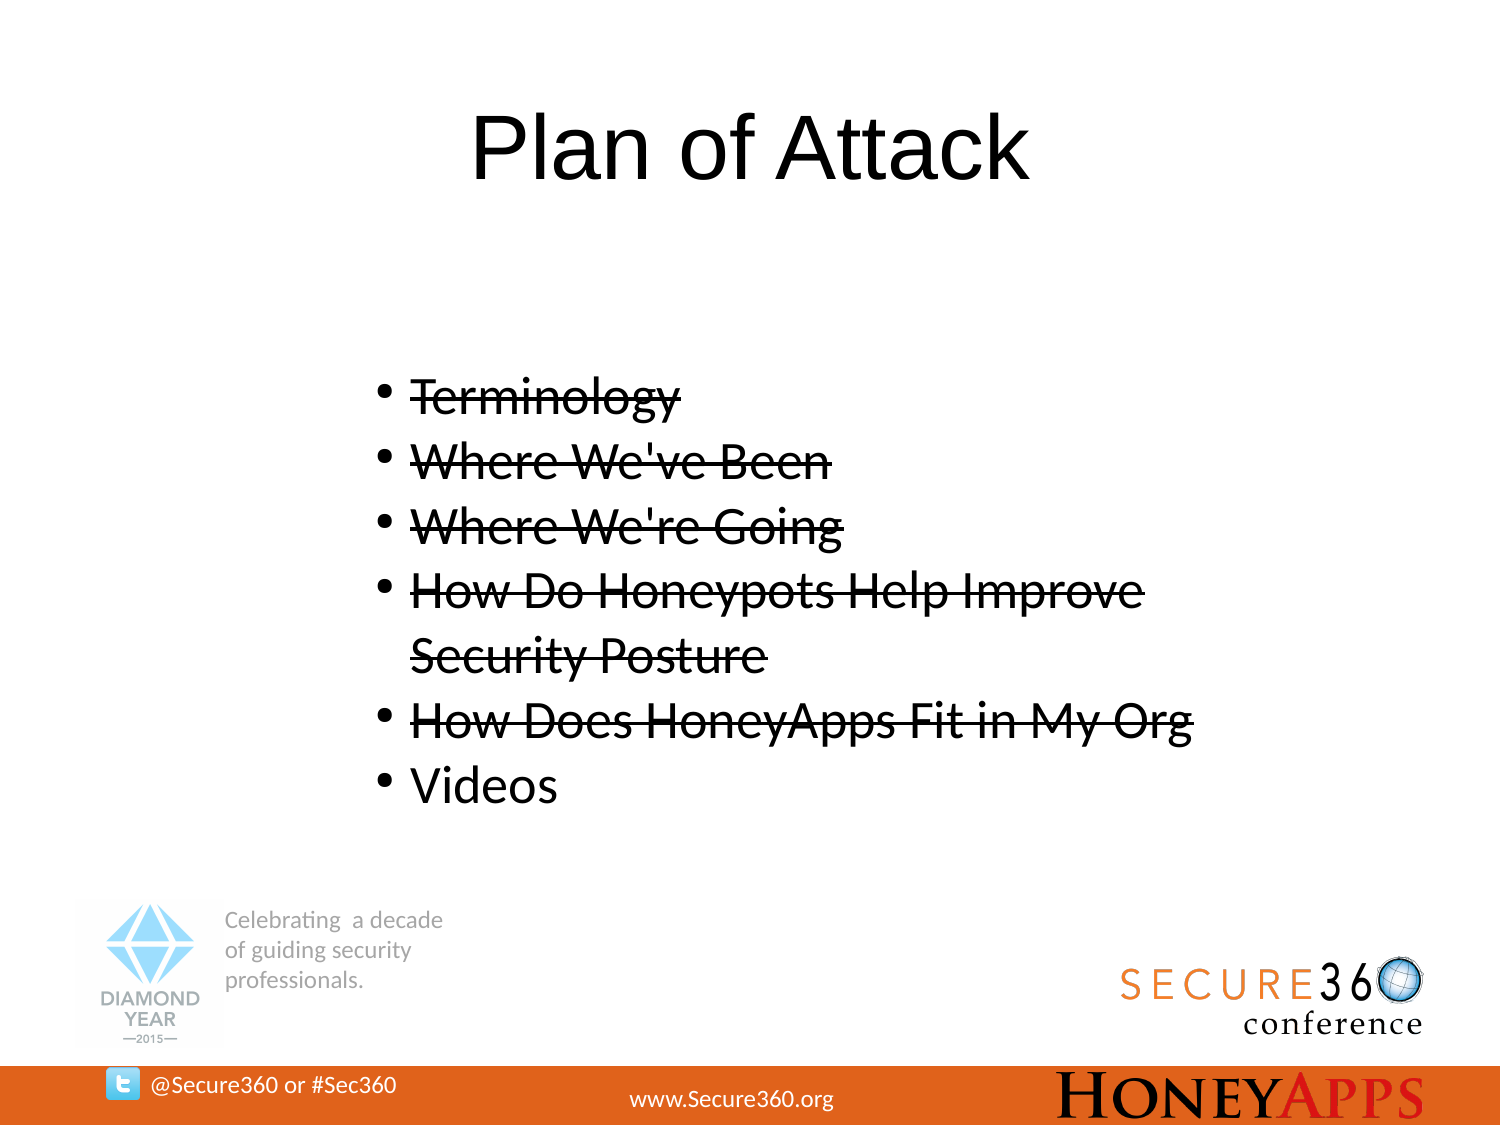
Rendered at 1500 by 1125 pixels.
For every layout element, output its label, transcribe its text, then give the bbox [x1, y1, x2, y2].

picture [1004, 956, 1486, 1125]
picture [106, 1067, 140, 1100]
picture [75, 899, 224, 1048]
text_box Plan of Attack [112, 90, 1388, 197]
text_box Terminology Where We've Been Where We're Going How Do Honeypots Help Improve Security Posture How Does HoneyApps Fit in My Org Videos [374, 360, 1275, 721]
